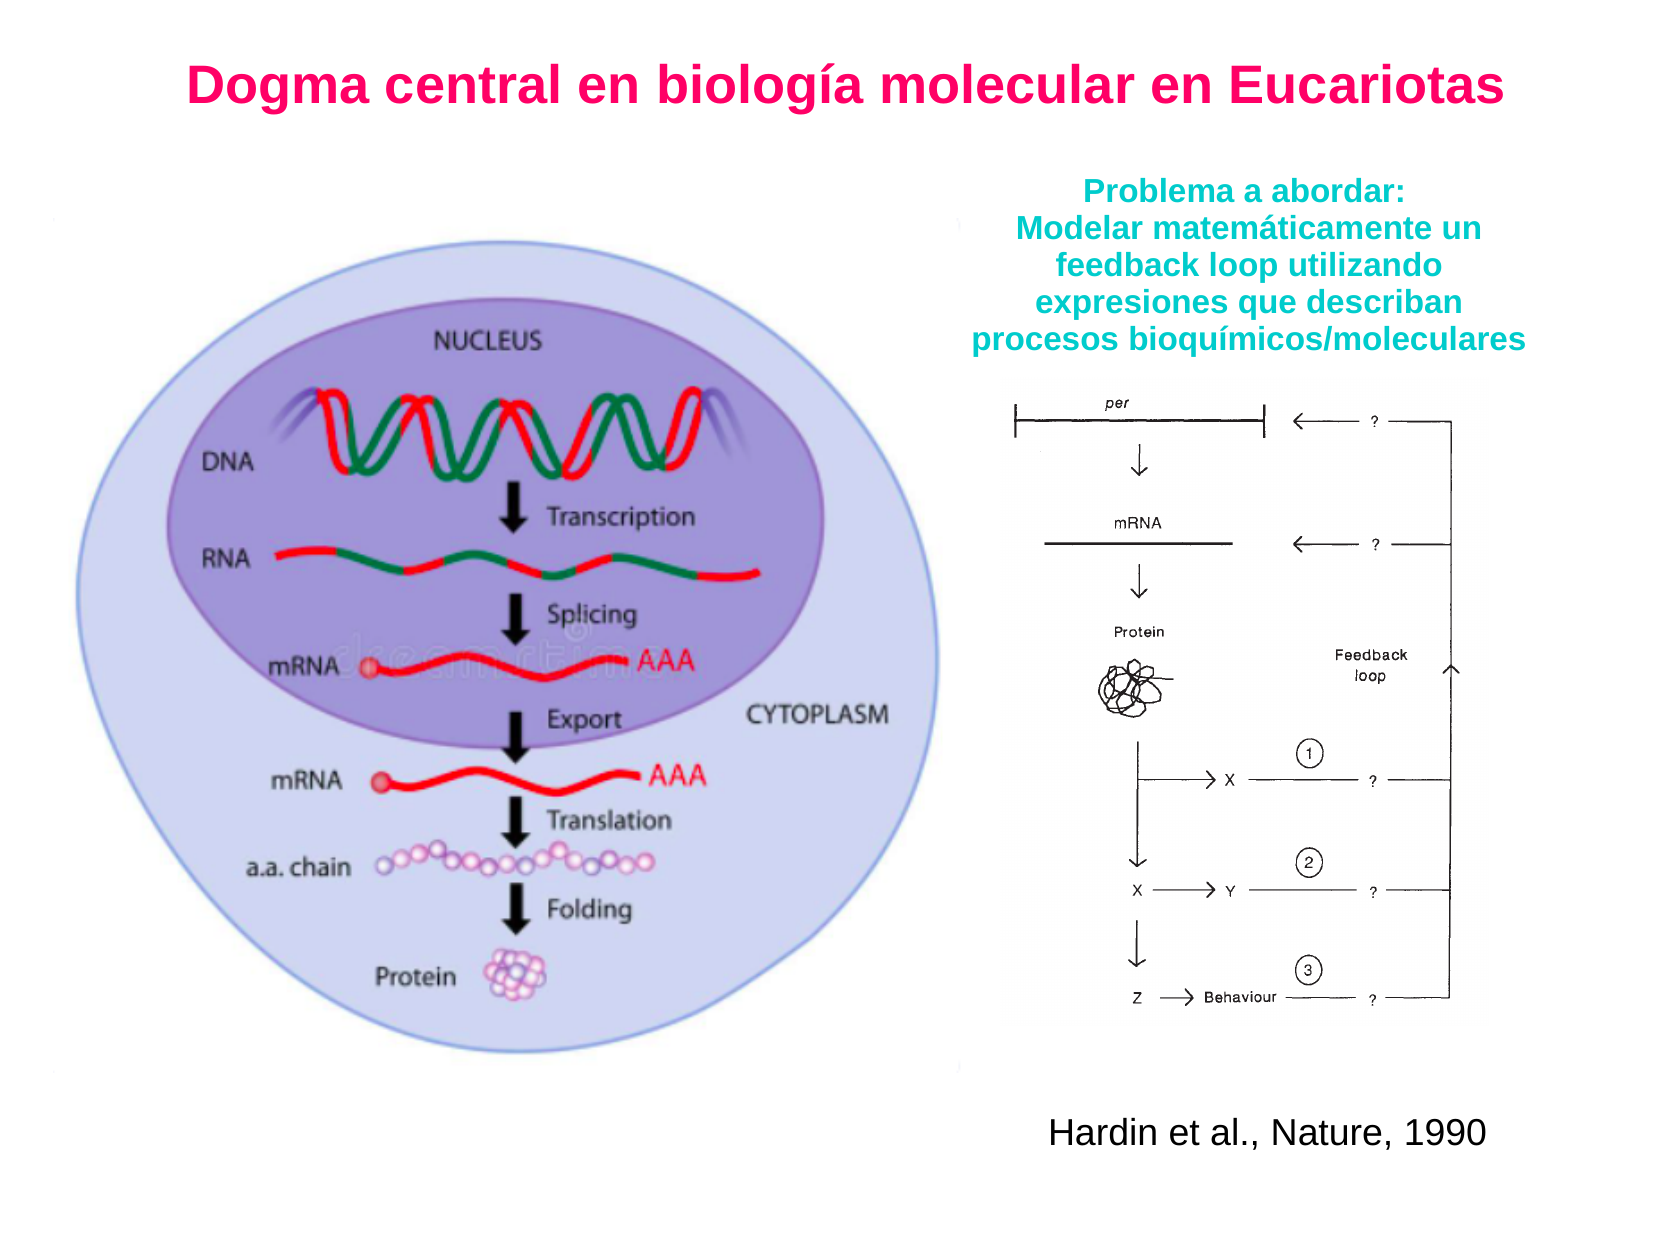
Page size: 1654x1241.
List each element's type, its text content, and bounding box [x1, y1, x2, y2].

text_box Dogma central en biología molecular en Eucariotas [171, 47, 1571, 184]
picture [53, 218, 966, 1073]
text_box Hardin et al., Nature, 1990 [1033, 1104, 1503, 1162]
text_box Problema a abordar: Modelar matemáticamente un feedback loop utilizando expresiones que describan procesos bioquímicos/moleculares [956, 165, 1554, 366]
picture [1000, 377, 1489, 1026]
